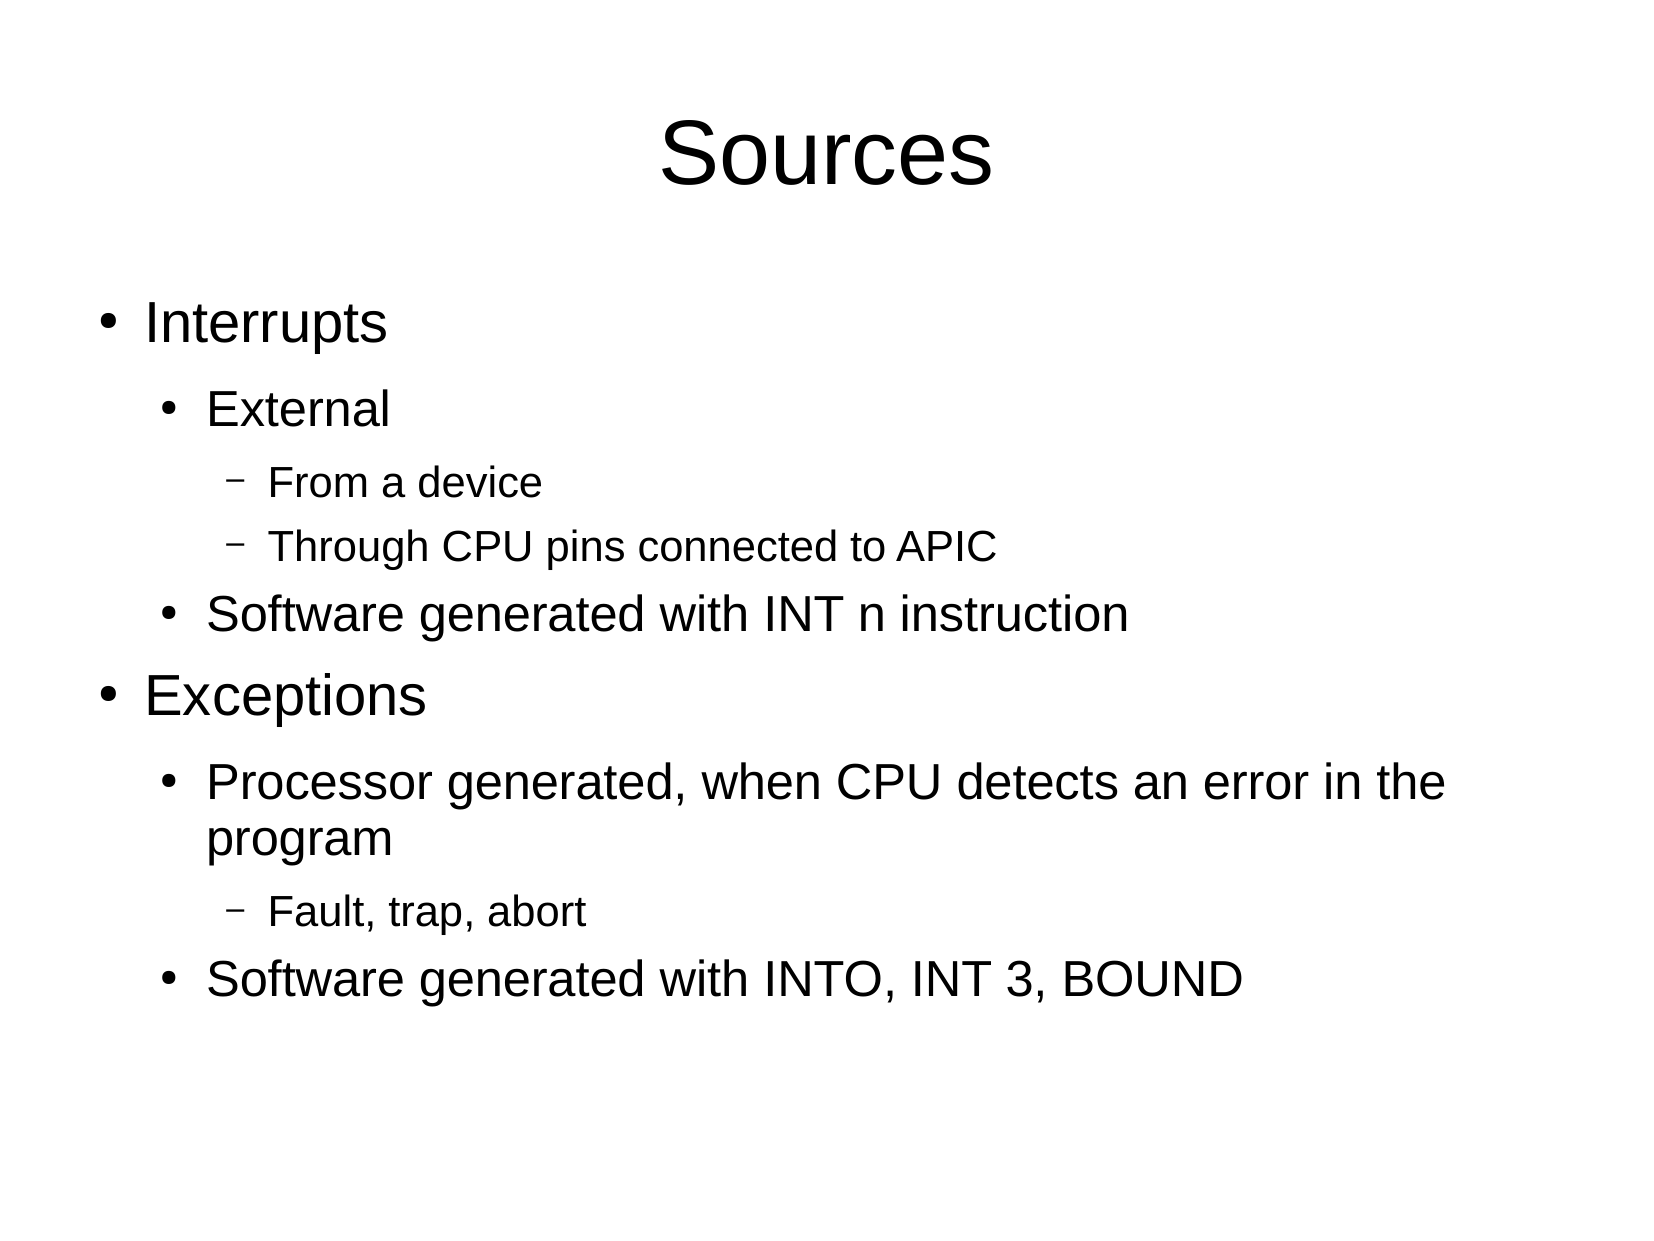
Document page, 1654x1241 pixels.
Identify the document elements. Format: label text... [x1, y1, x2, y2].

list Interrupts External From a device Through CPU pins connected to APIC Software generated with INT n instruction Exceptions Processor generated, when CPU detects an error in the program Fault, trap, abort Software generated with INTO, INT 3, BOUND [82, 290, 1571, 1010]
title Sources [82, 49, 1571, 257]
